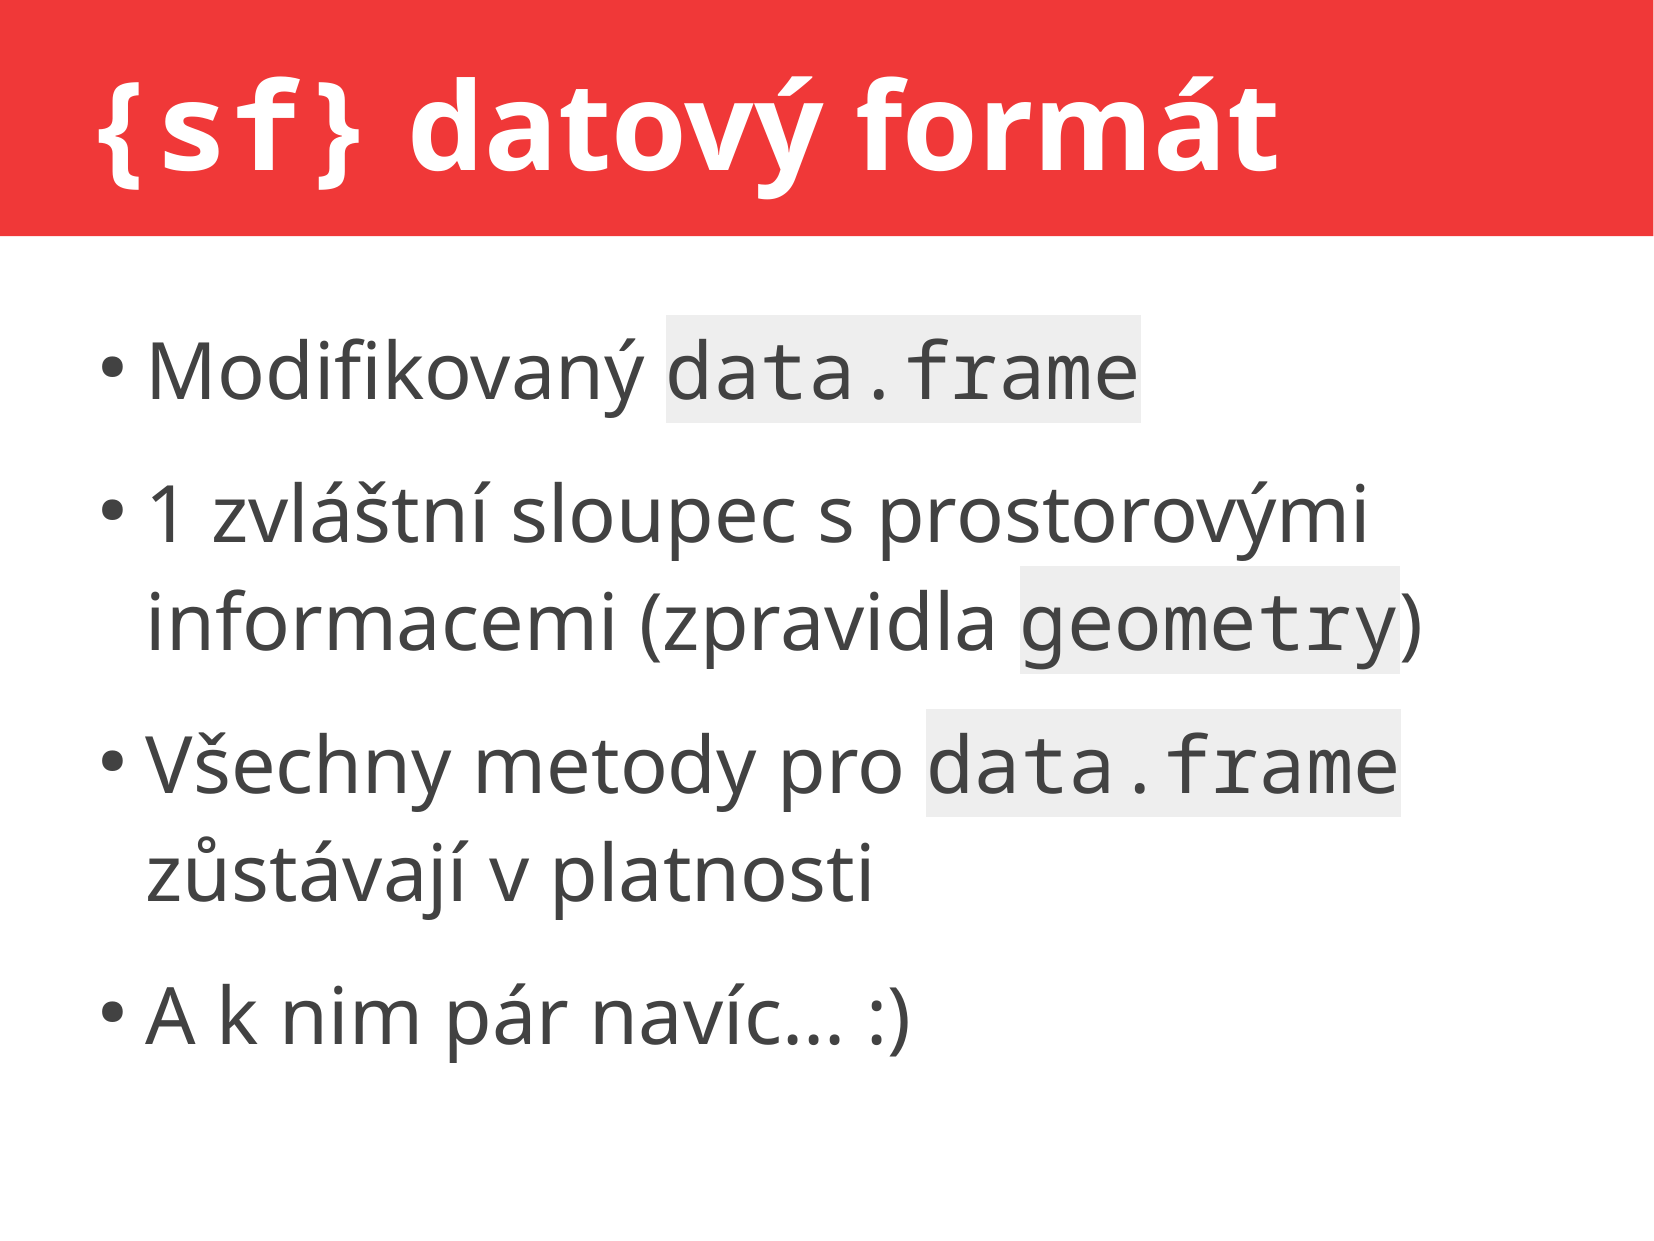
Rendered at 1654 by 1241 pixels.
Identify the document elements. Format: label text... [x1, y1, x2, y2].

list Modifikovaný data.frame 1 zvláštní sloupec s prostorovými informacemi (zpravidla geometry) Všechny metody pro data.frame zůstávají v platnosti A k nim pár navíc... :) [82, 314, 1563, 1080]
title {sf} datový formát [82, 19, 1571, 227]
